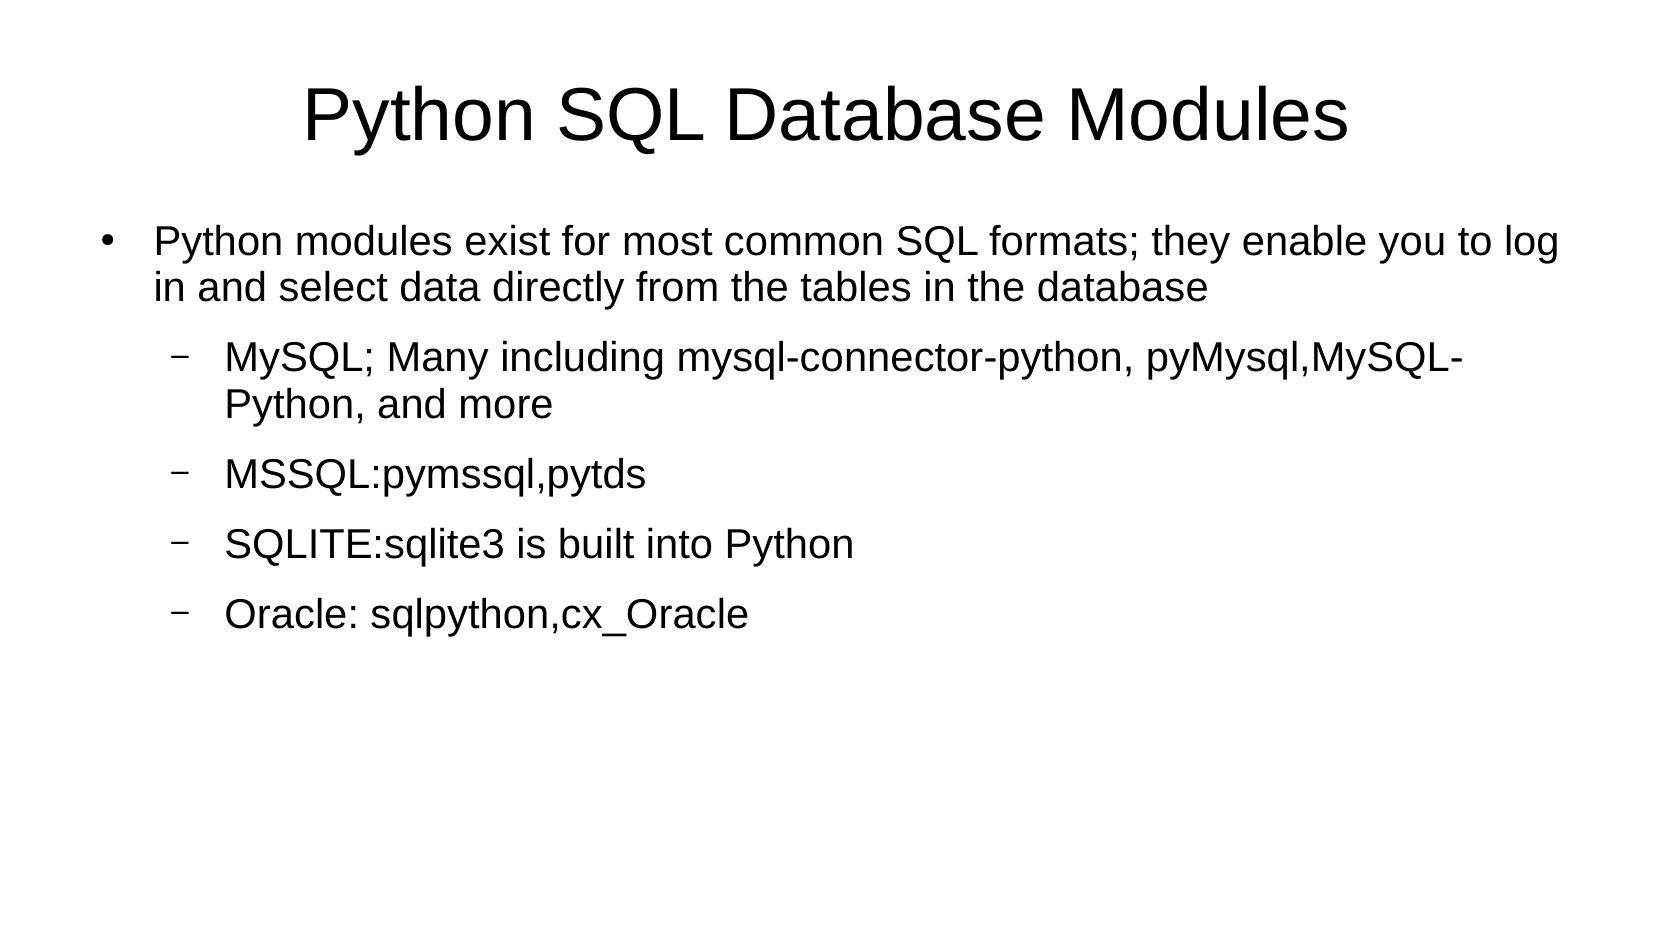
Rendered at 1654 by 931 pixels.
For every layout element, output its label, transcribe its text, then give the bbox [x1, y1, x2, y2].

title Python SQL Database Modules [82, 37, 1571, 193]
list Python modules exist for most common SQL formats; they enable you to log in and select data directly from the tables in the database MySQL; Many including mysql-connector-python, pyMysql,MySQL-Python, and more MSSQL:pymssql,pytds SQLITE:sqlite3 is built into Python Oracle: sqlpython,cx_Oracle [82, 217, 1571, 758]
